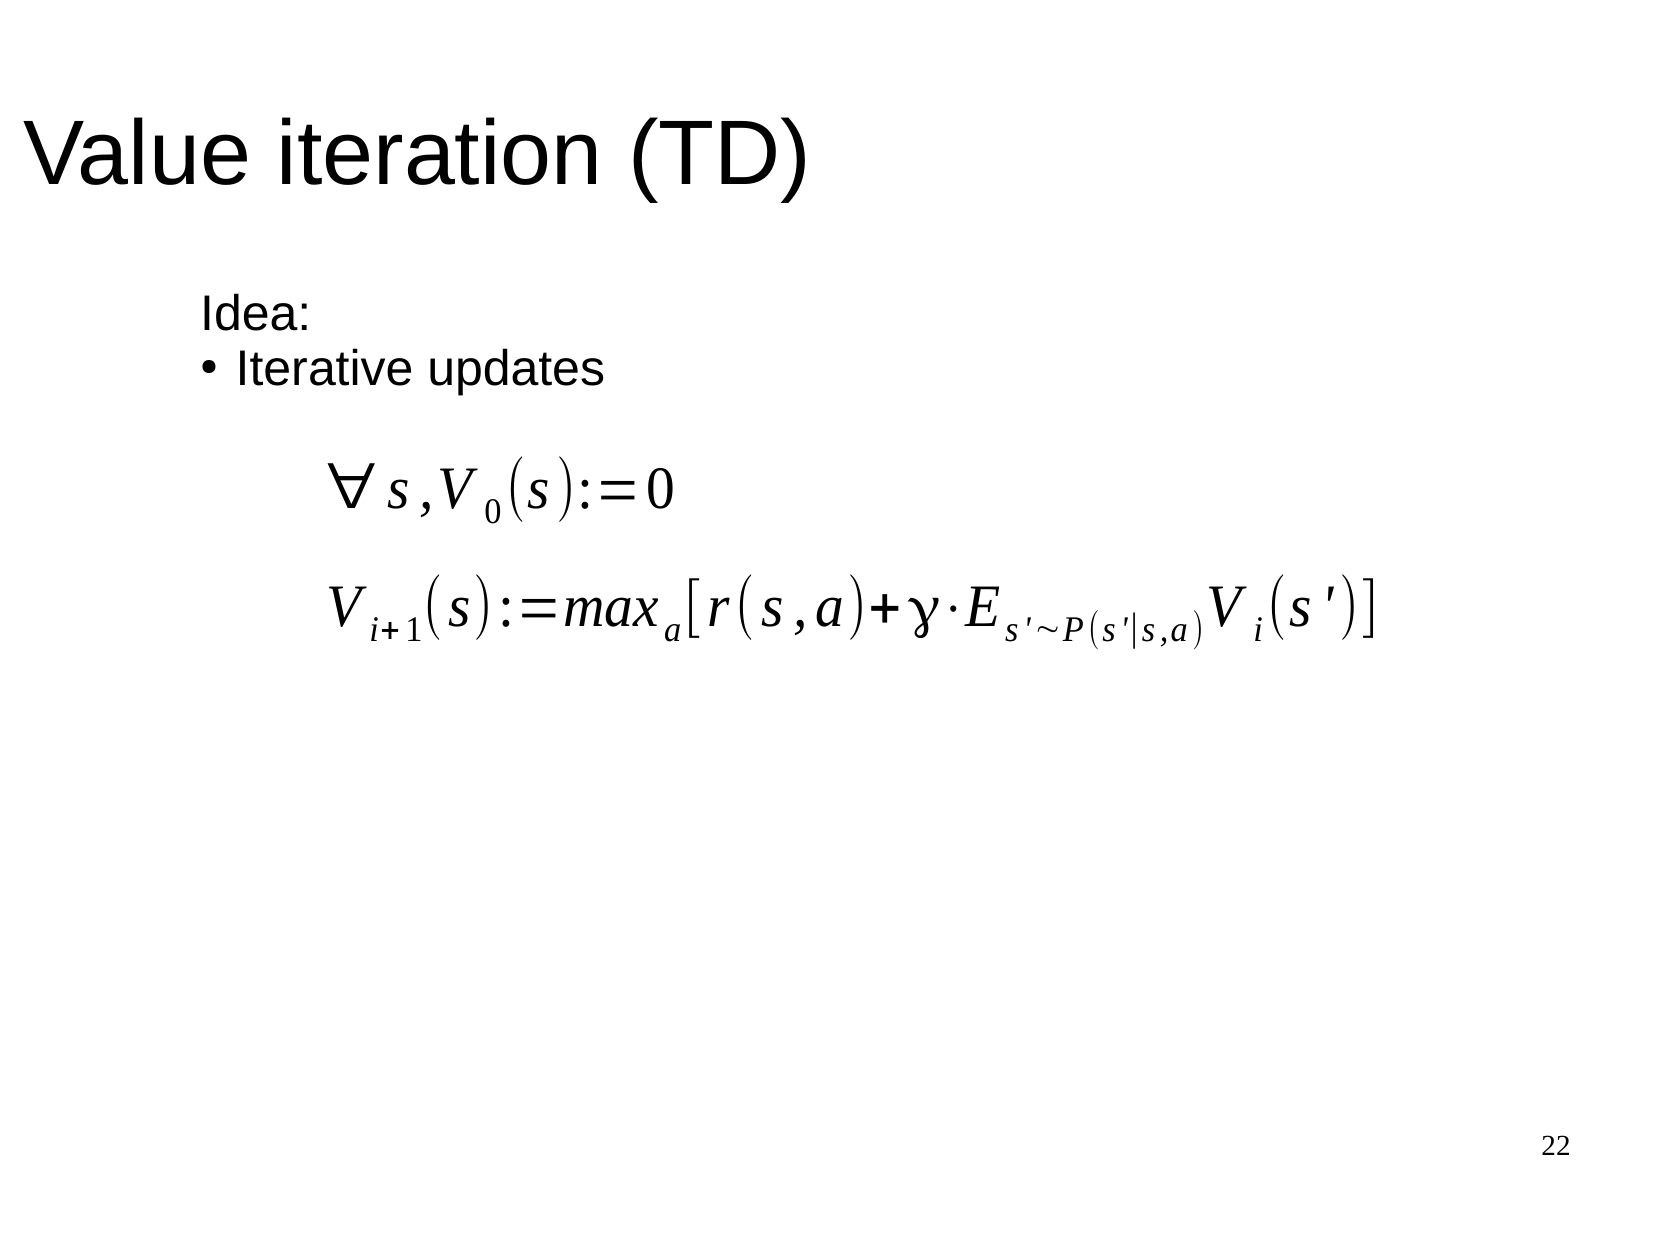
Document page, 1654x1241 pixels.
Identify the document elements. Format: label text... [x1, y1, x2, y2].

chart [311, 570, 1391, 651]
chart [311, 451, 688, 530]
text_box Idea: Iterative updates [150, 277, 1231, 571]
title Value iteration (TD) [23, 49, 1512, 257]
